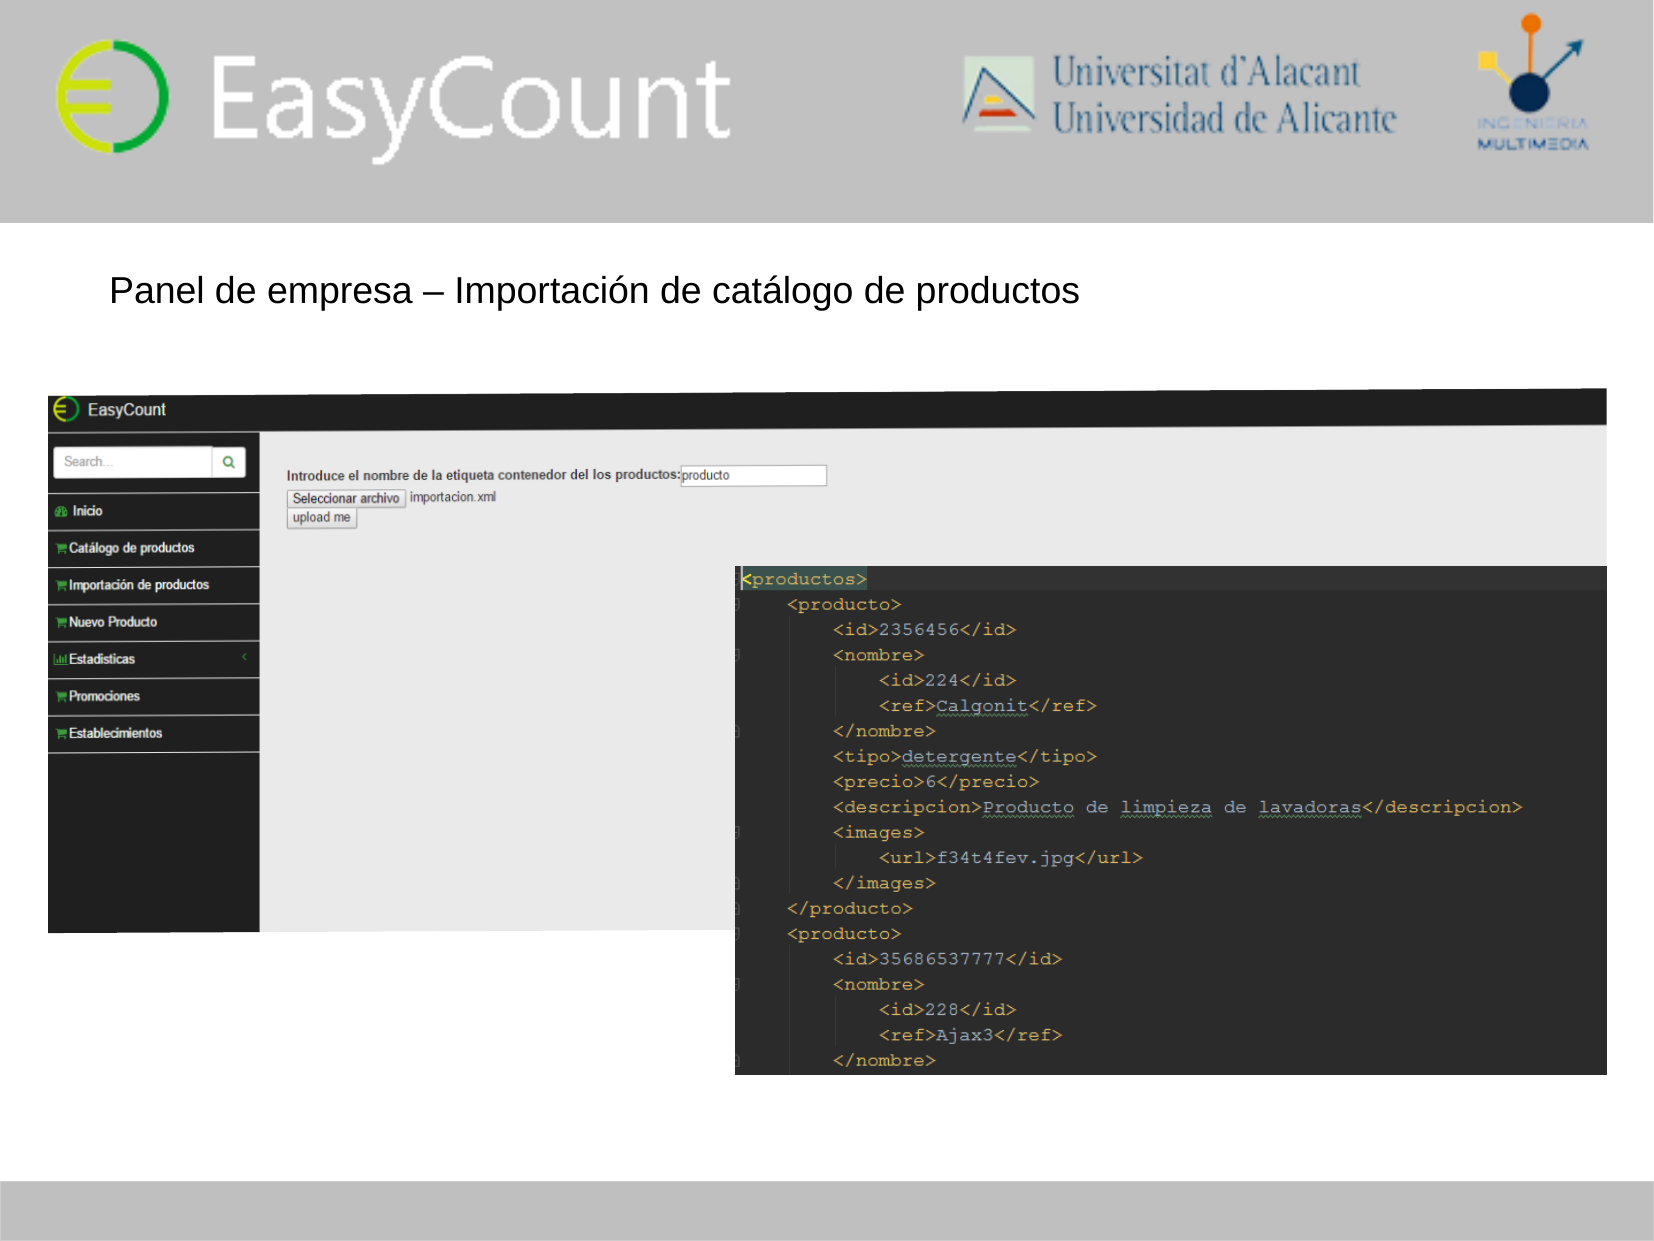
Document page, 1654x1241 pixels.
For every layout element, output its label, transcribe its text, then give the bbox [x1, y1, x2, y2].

text_box Panel de empresa – Importación de catálogo de productos [94, 262, 1096, 319]
picture [0, 0, 1654, 223]
text_box [0, 1181, 1654, 1241]
picture [47, 388, 1607, 1075]
